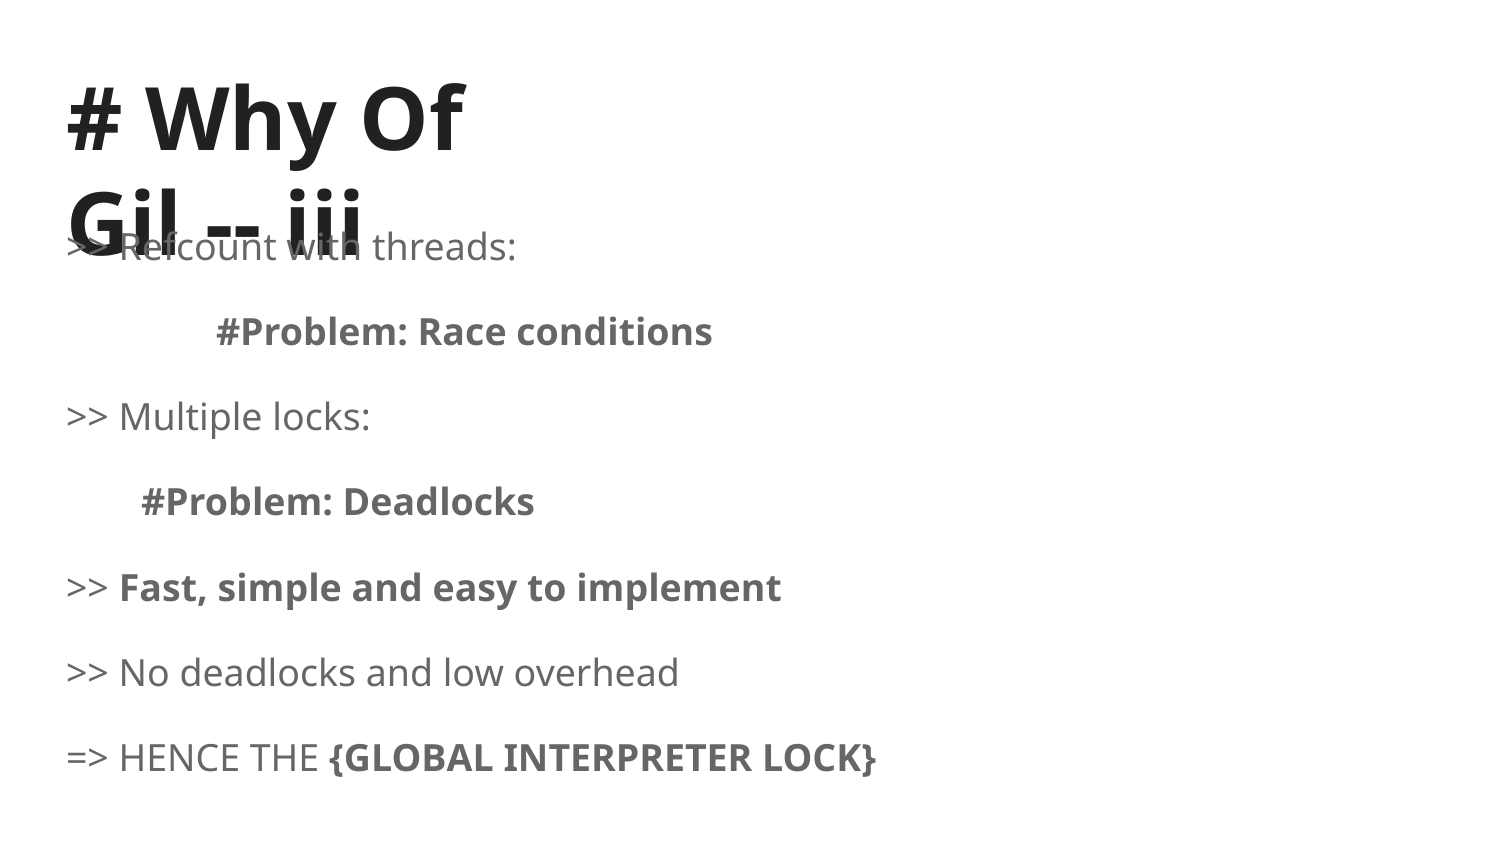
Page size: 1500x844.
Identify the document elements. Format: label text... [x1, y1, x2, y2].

list >> Refcount with threads: #Problem: Race conditions >> Multiple locks: #Problem: Deadlocks >> Fast, simple and easy to implement >> No deadlocks and low overhead => HENCE THE {GLOBAL INTERPRETER LOCK} [51, 201, 1449, 750]
title # Why Of Gil -- iii [51, 48, 563, 180]
